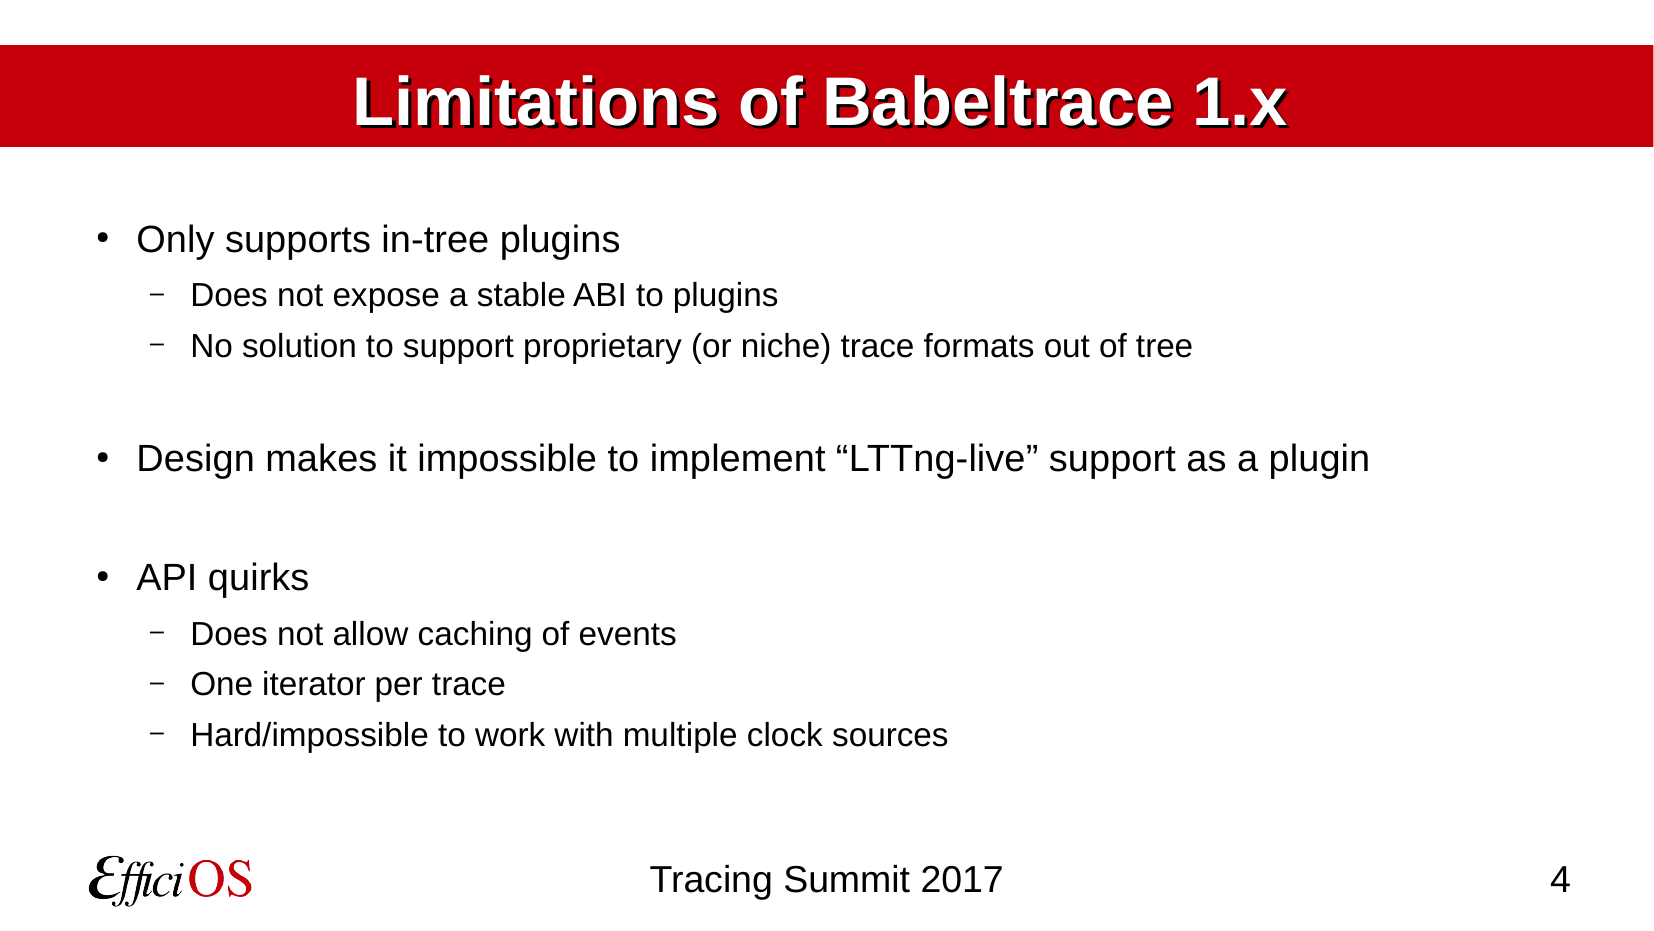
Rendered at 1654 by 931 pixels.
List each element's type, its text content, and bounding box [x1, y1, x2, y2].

picture [82, 853, 260, 910]
title Limitations of Babeltrace 1.x [76, 24, 1565, 180]
list Only supports in-tree plugins Does not expose a stable ABI to plugins No solution to support proprietary (or niche) trace formats out of tree Design makes it impossible to implement “LTTng-live” support as a plugin API quirks Does not allow caching of events One iterator per trace Hard/impossible to work with multiple clock sources [82, 217, 1571, 758]
